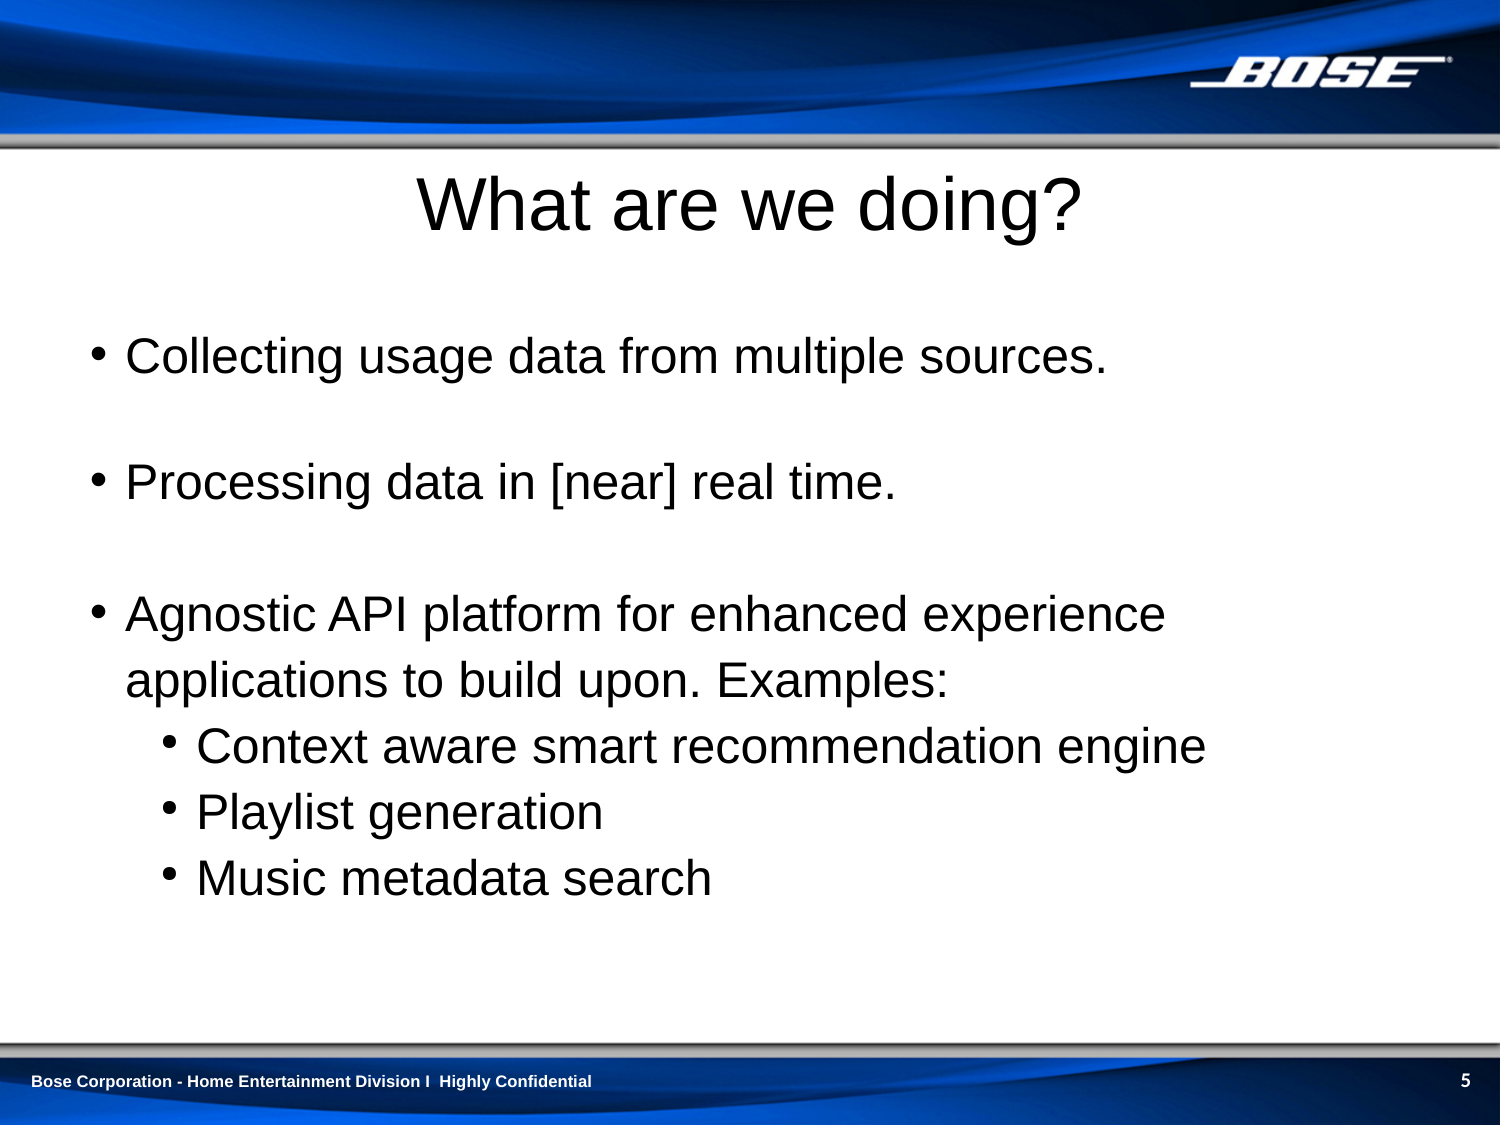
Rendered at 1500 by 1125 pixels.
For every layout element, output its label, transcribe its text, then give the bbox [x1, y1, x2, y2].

text_box Collecting usage data from multiple sources. Processing data in [near] real time. Agnostic API platform for enhanced experience applications to build upon. Examples: Context aware smart recommendation engine Playlist generation Music metadata search [74, 310, 1425, 938]
picture [0, 0, 1500, 1125]
text_box What are we doing? [74, 120, 1425, 280]
